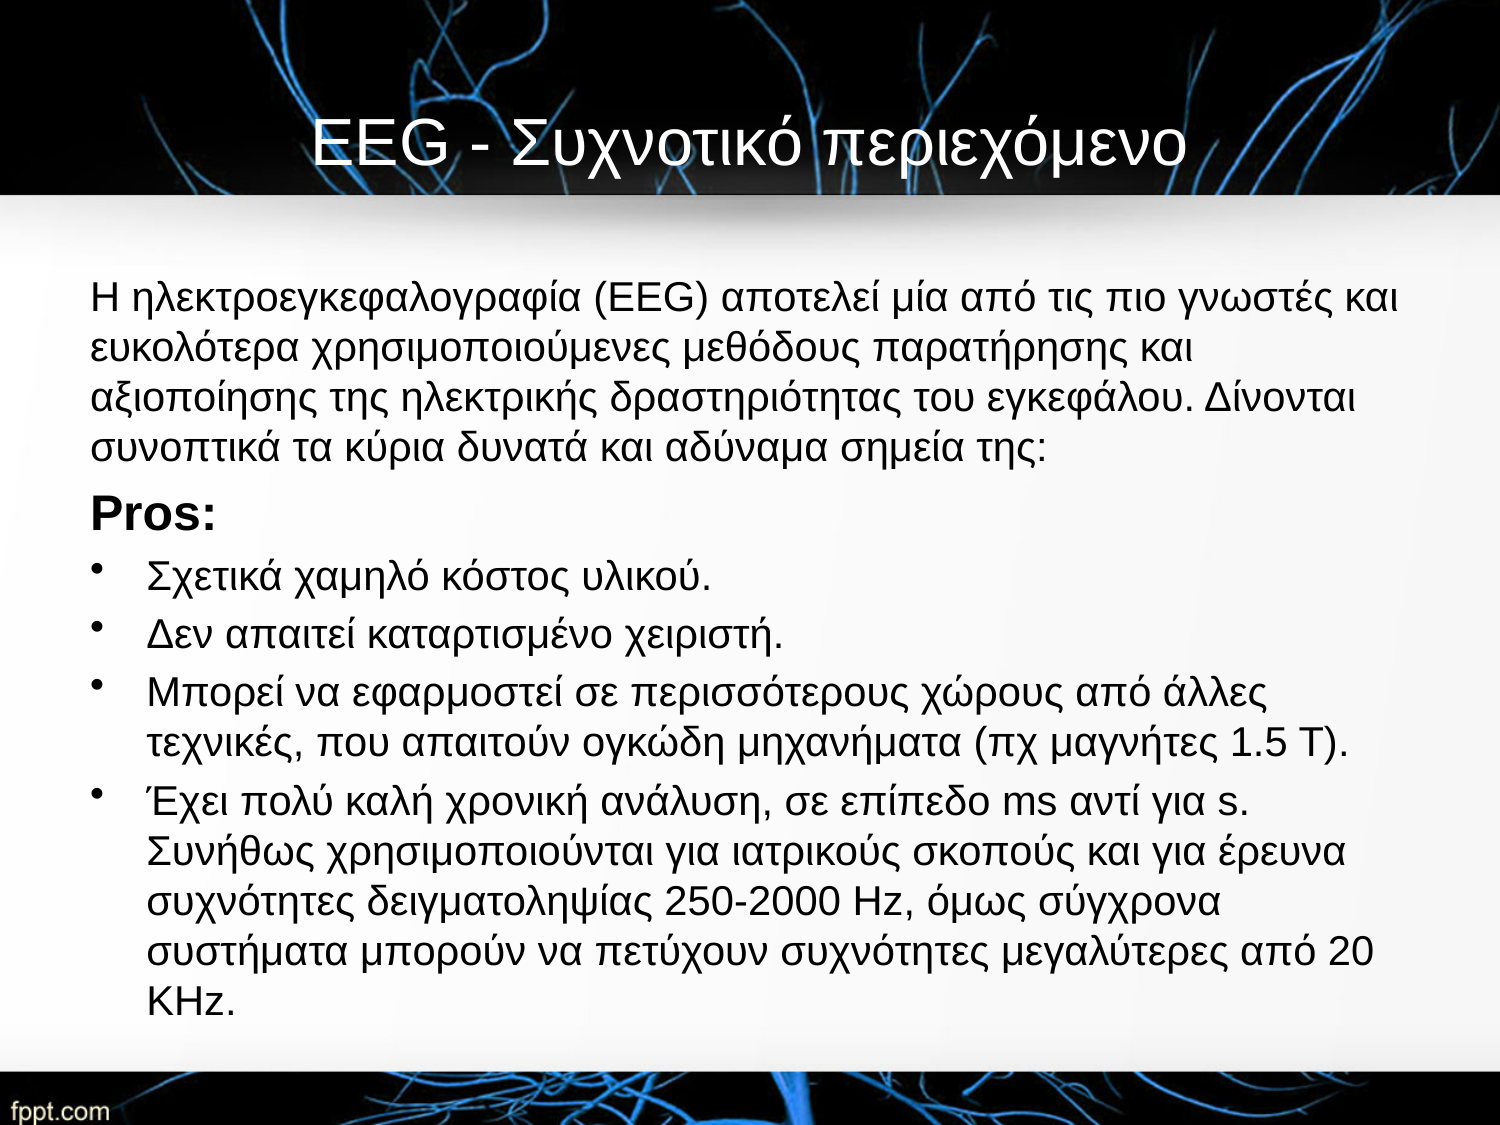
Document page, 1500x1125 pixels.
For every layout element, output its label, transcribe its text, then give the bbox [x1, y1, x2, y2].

picture [0, 0, 1500, 1125]
list Η ηλεκτροεγκεφαλογραφία (EEG) αποτελεί μία από τις πιο γνωστές και ευκολότερα χρησιμοποιούμενες μεθόδους παρατήρησης και αξιοποίησης της ηλεκτρικής δραστηριότητας του εγκεφάλου. Δίνονται συνοπτικά τα κύρια δυνατά και αδύναμα σημεία της: Pros: Σχετικά χαμηλό κόστος υλικού. Δεν απαιτεί καταρτισμένο χειριστή. Μπορεί να εφαρμοστεί σε περισσότερους χώρους από άλλες τεχνικές, που απαιτούν ογκώδη μηχανήματα (πχ μαγνήτες 1.5 Τ). Έχει πολύ καλή χρονική ανάλυση, σε επίπεδο ms αντί για s. Συνήθως χρησιμοποιούνται για ιατρικούς σκοπούς και για έρευνα συχνότητες δειγματοληψίας 250-2000 Ηz, όμως σύγχρονα συστήματα μπορούν να πετύχουν συχνότητες μεγαλύτερες από 20 ΚΗz. [75, 262, 1425, 1005]
title EEG - Συχνοτικό περιεχόμενο [75, 45, 1425, 233]
